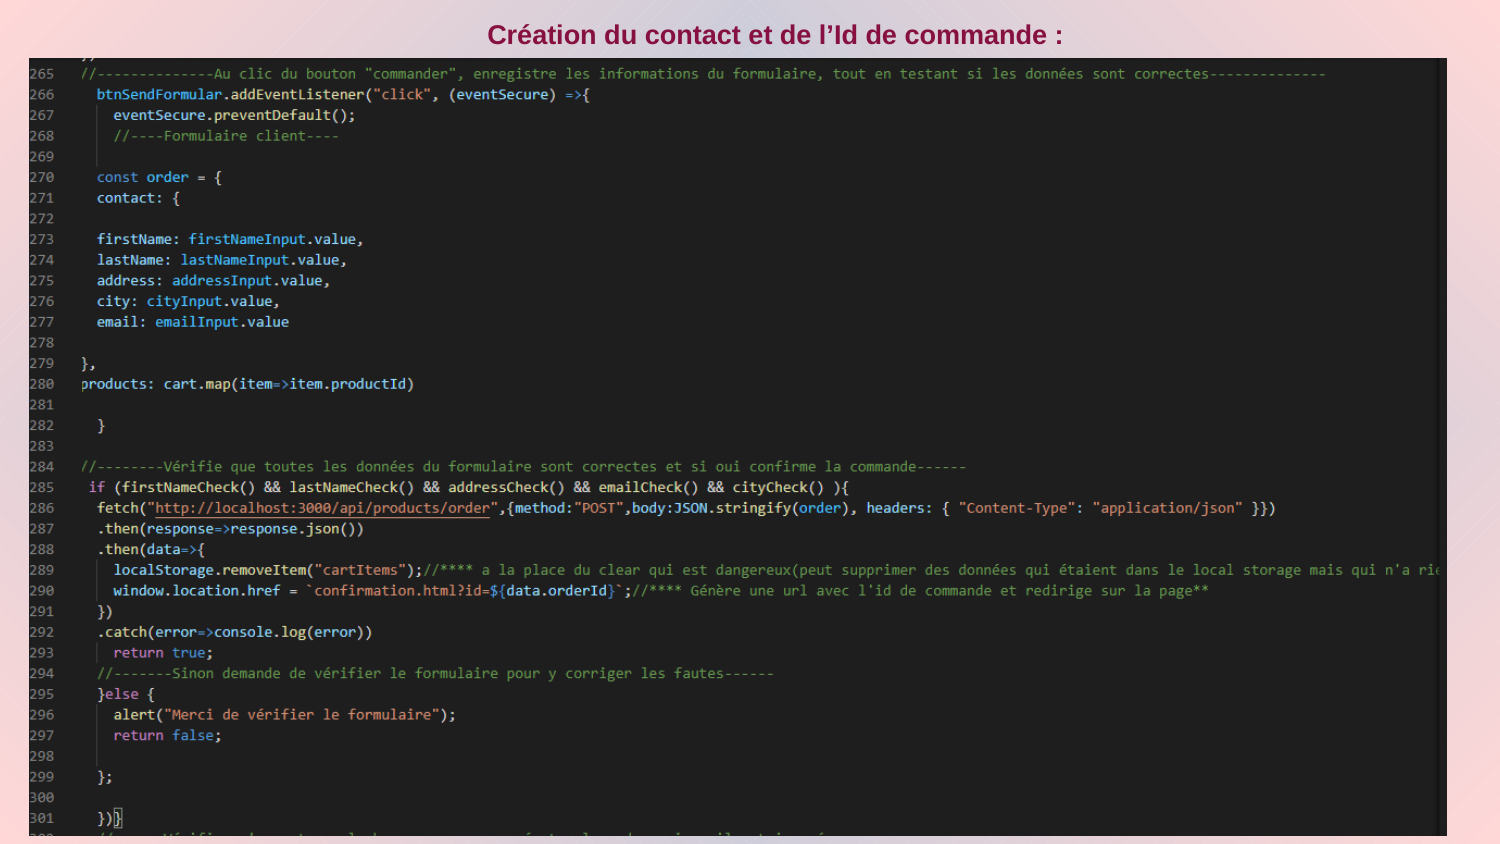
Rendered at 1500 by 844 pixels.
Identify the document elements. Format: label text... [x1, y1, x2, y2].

picture [29, 58, 1447, 836]
text_box Création du contact et de l’Id de commande : [472, 12, 1359, 58]
